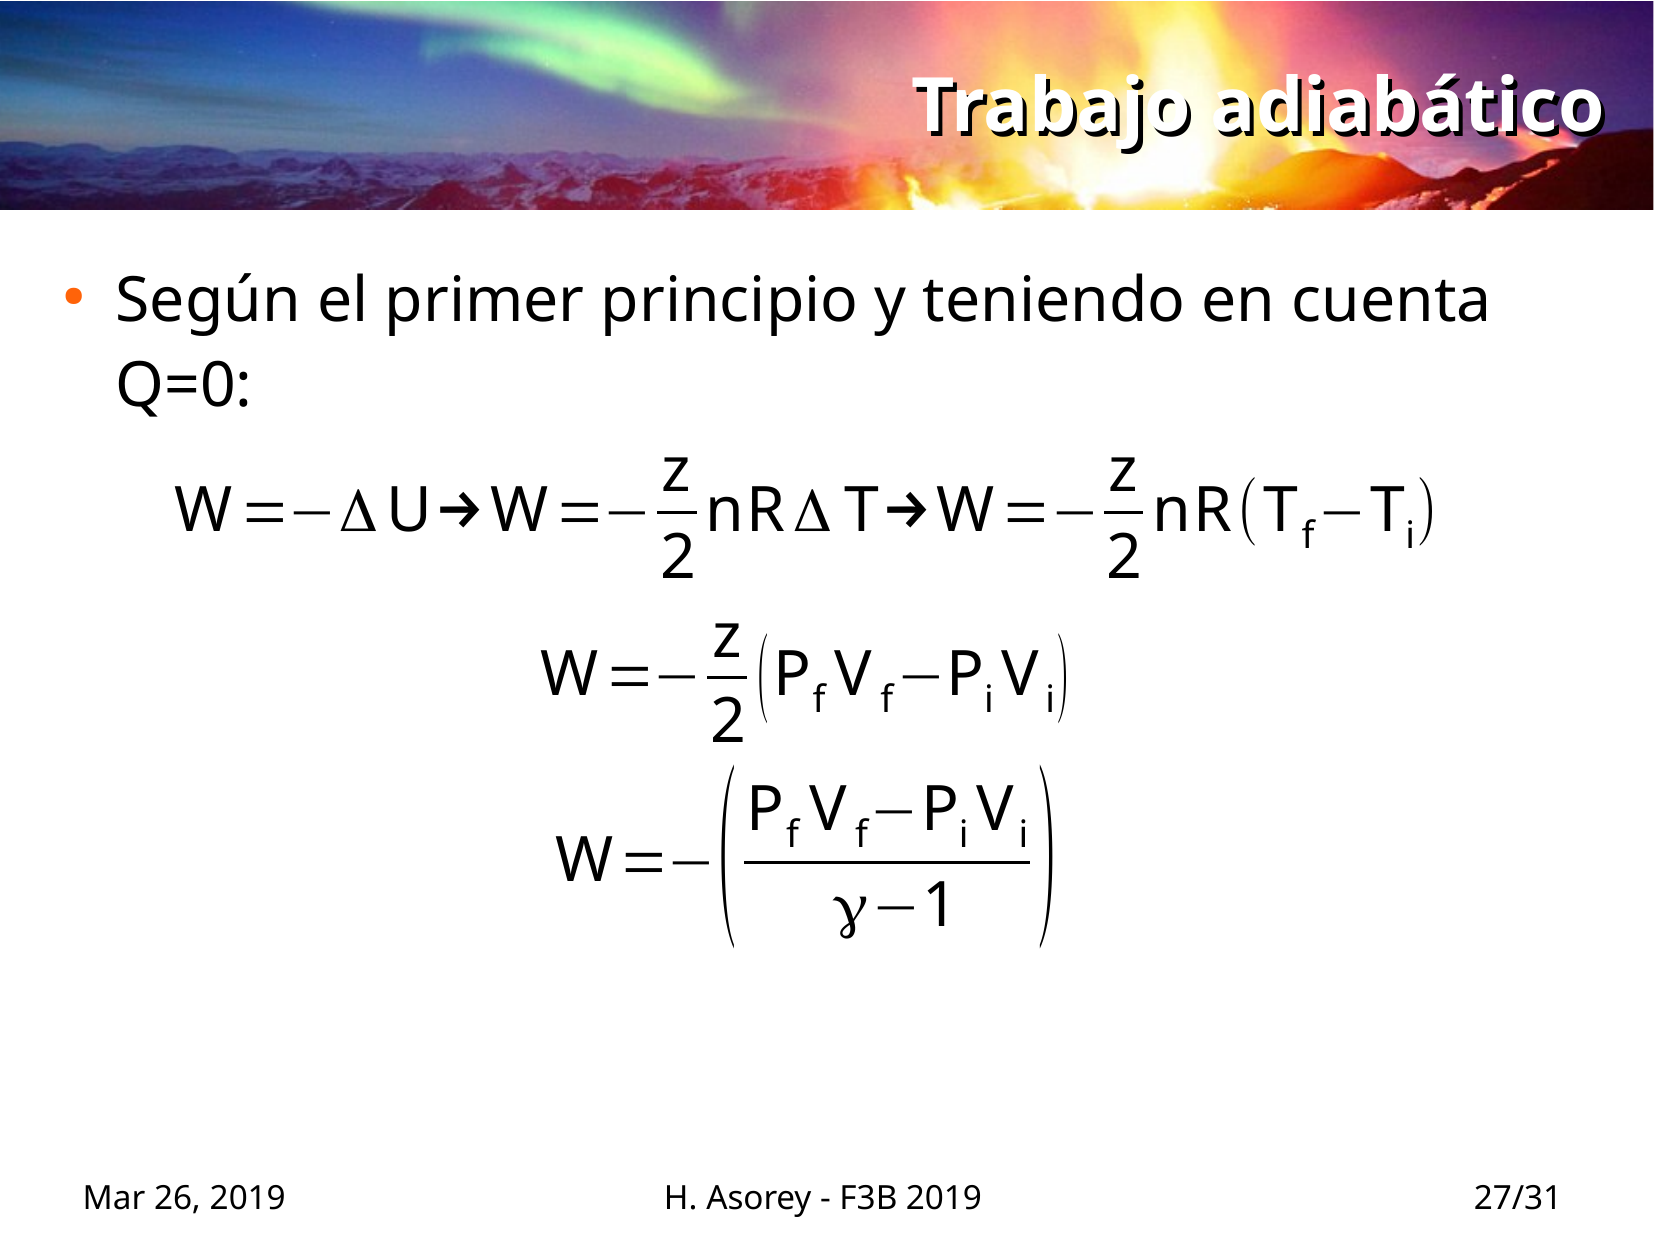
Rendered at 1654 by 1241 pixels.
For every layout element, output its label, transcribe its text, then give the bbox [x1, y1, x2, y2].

list Según el primer principio y teniendo en cuenta Q=0: [45, 255, 1606, 1156]
chart [166, 431, 1444, 953]
title Trabajo adiabático [45, 15, 1606, 191]
picture [0, 1, 1654, 210]
